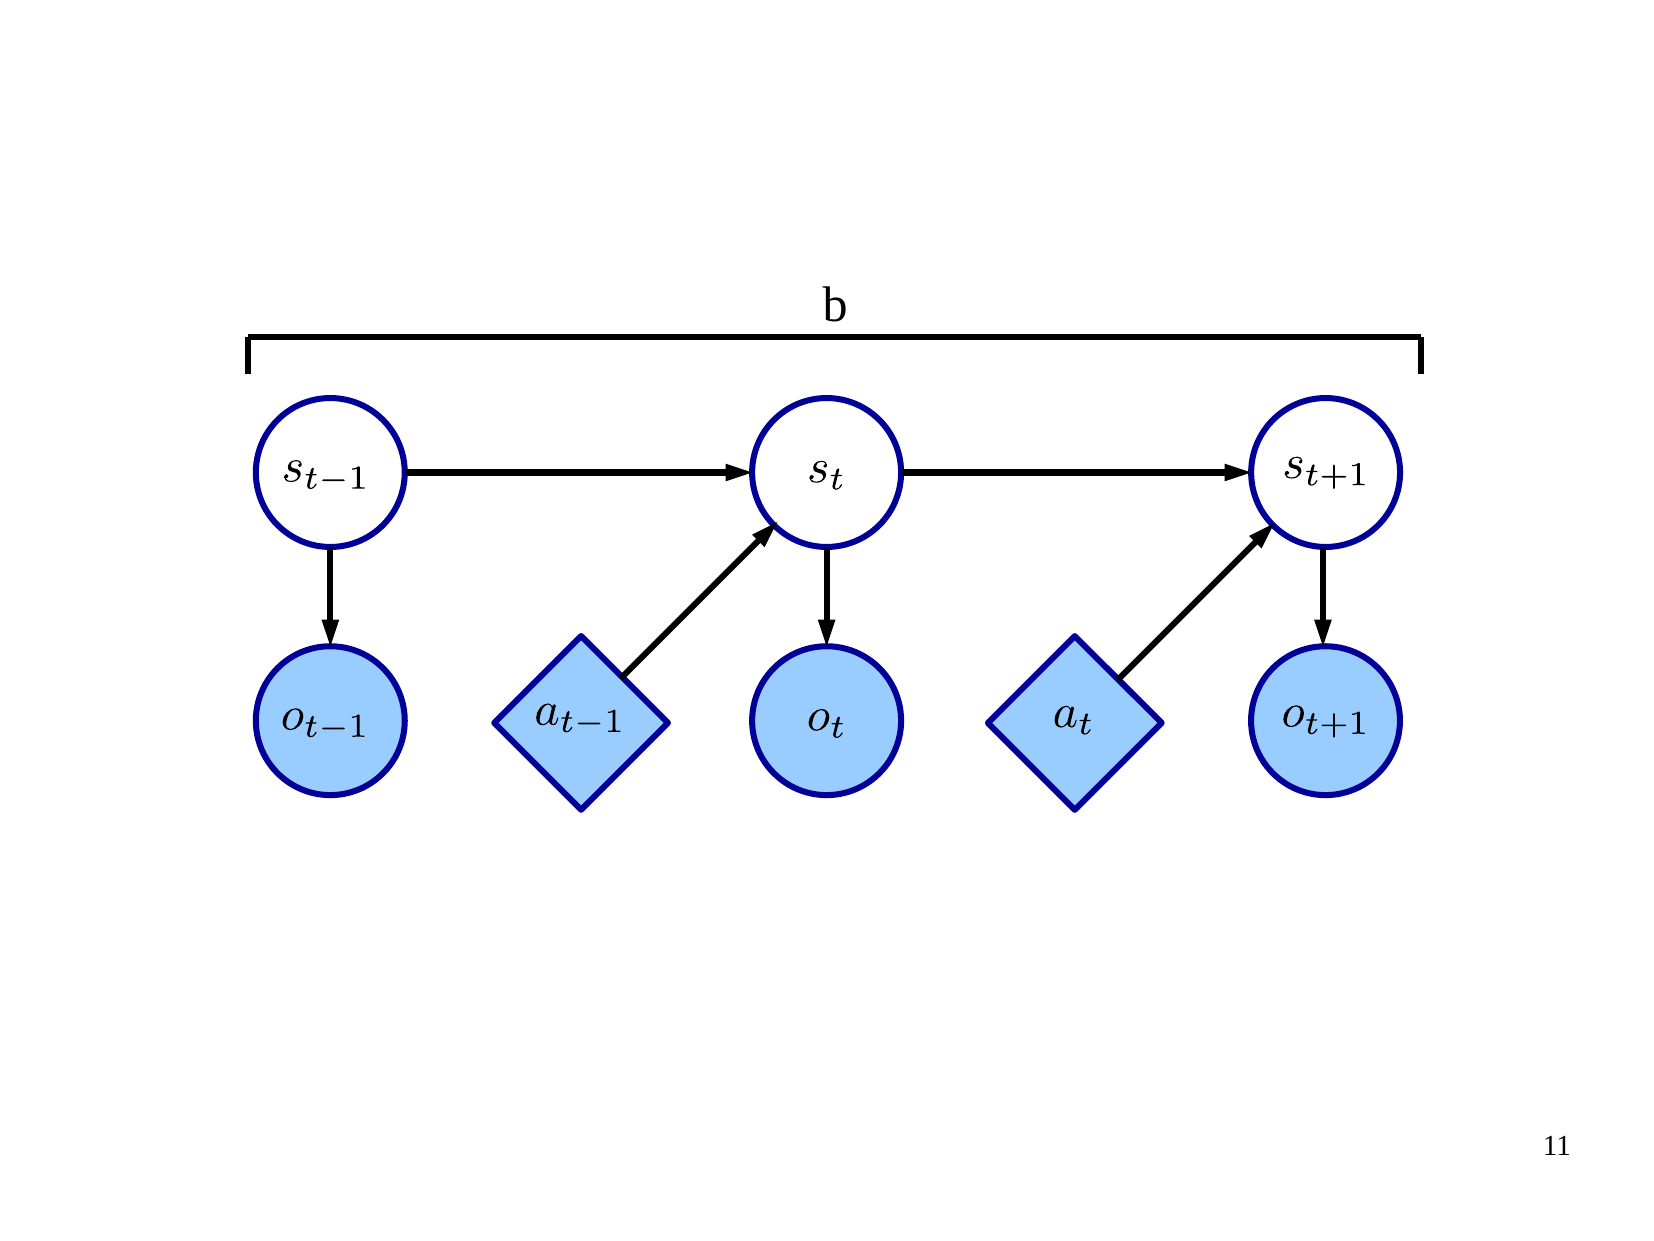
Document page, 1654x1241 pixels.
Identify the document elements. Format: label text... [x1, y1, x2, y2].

text_box [494, 636, 668, 810]
text_box [1251, 398, 1401, 547]
text_box b [807, 269, 866, 343]
text_box [752, 646, 902, 796]
text_box [752, 398, 902, 547]
text_box [255, 646, 405, 796]
text_box [255, 398, 405, 547]
text_box [1251, 646, 1400, 796]
text_box [987, 636, 1162, 810]
